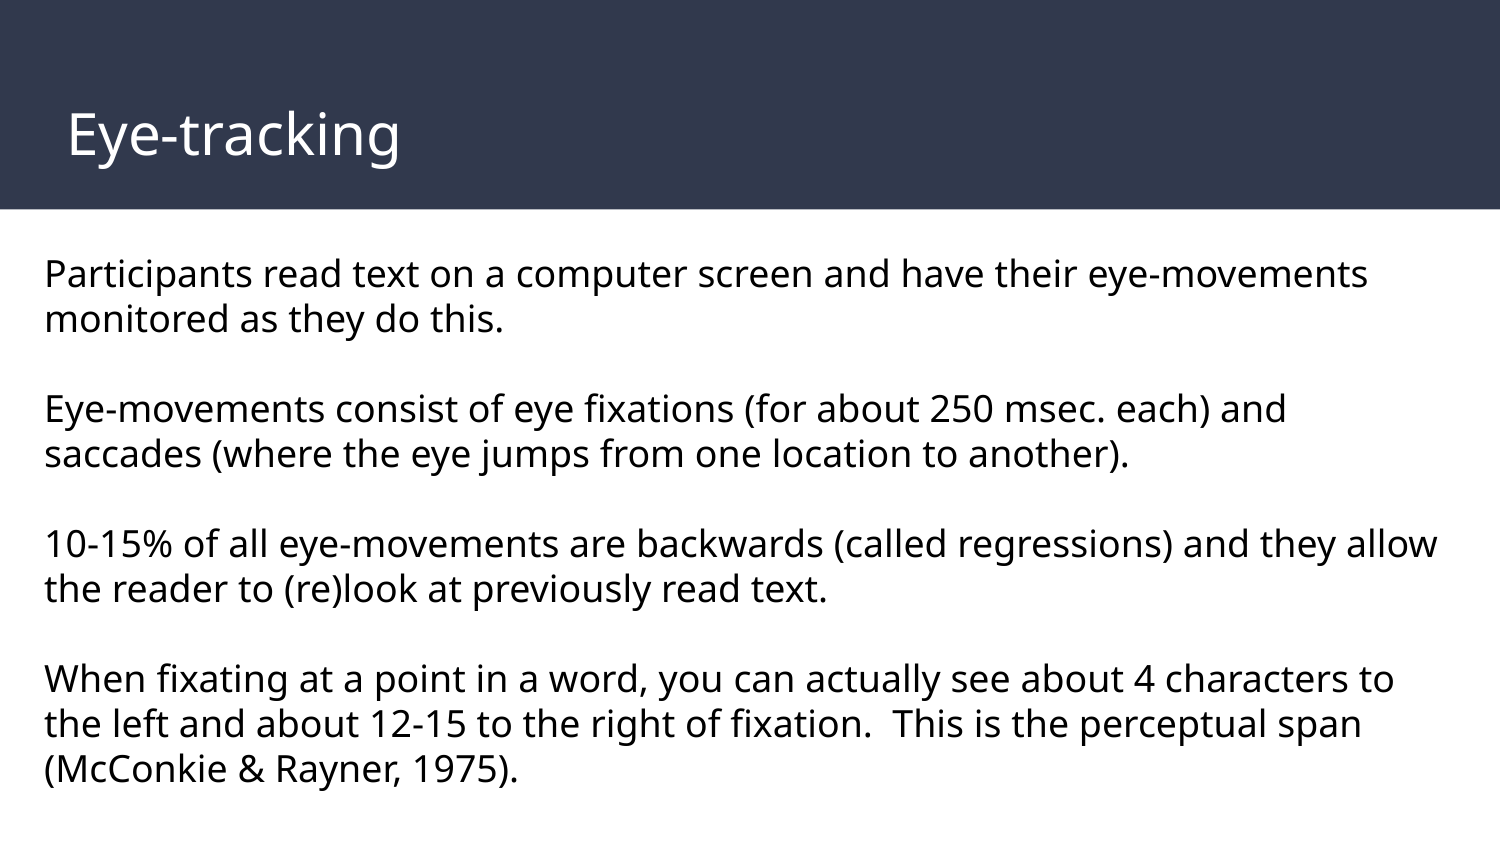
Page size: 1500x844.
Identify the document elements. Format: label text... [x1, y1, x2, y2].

title Eye-tracking [51, 82, 1449, 185]
text_box Participants read text on a computer screen and have their eye-movements monitored as they do this. Eye-movements consist of eye fixations (for about 250 msec. each) and saccades (where the eye jumps from one location to another). 10-15% of all eye-movements are backwards (called regressions) and they allow the reader to (re)look at previously read text. When fixating at a point in a word, you can actually see about 4 characters to the left and about 12-15 to the right of fixation. This is the perceptual span (McConkie & Rayner, 1975). [29, 235, 1466, 818]
